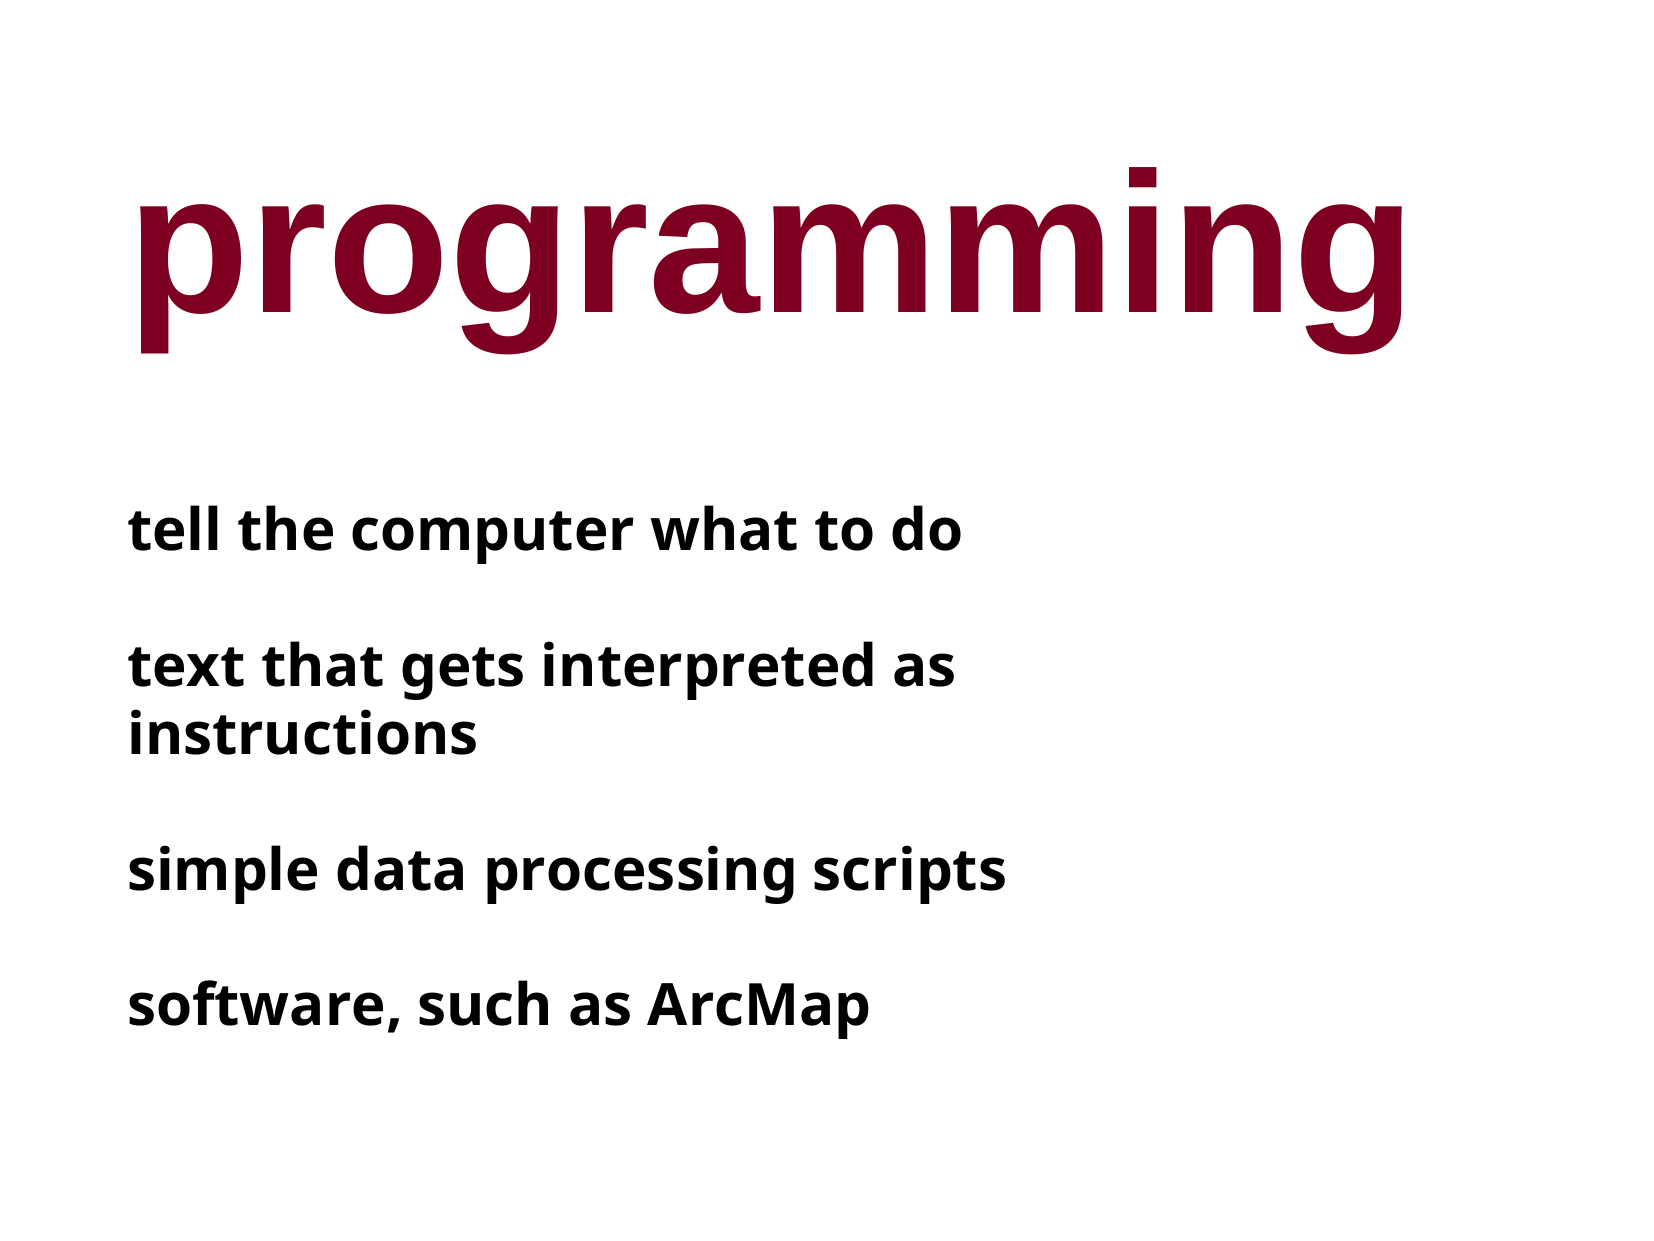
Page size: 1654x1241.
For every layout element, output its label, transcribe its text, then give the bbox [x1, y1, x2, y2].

text_box programming [486, 223, 530, 293]
text_box programming [1330, 223, 1374, 293]
text_box programming [112, 112, 1501, 338]
text_box tell the computer what to do text that gets interpreted as instructions simple data processing scripts software, such as ArcMap [112, 487, 1313, 991]
text_box programming [168, 223, 212, 295]
